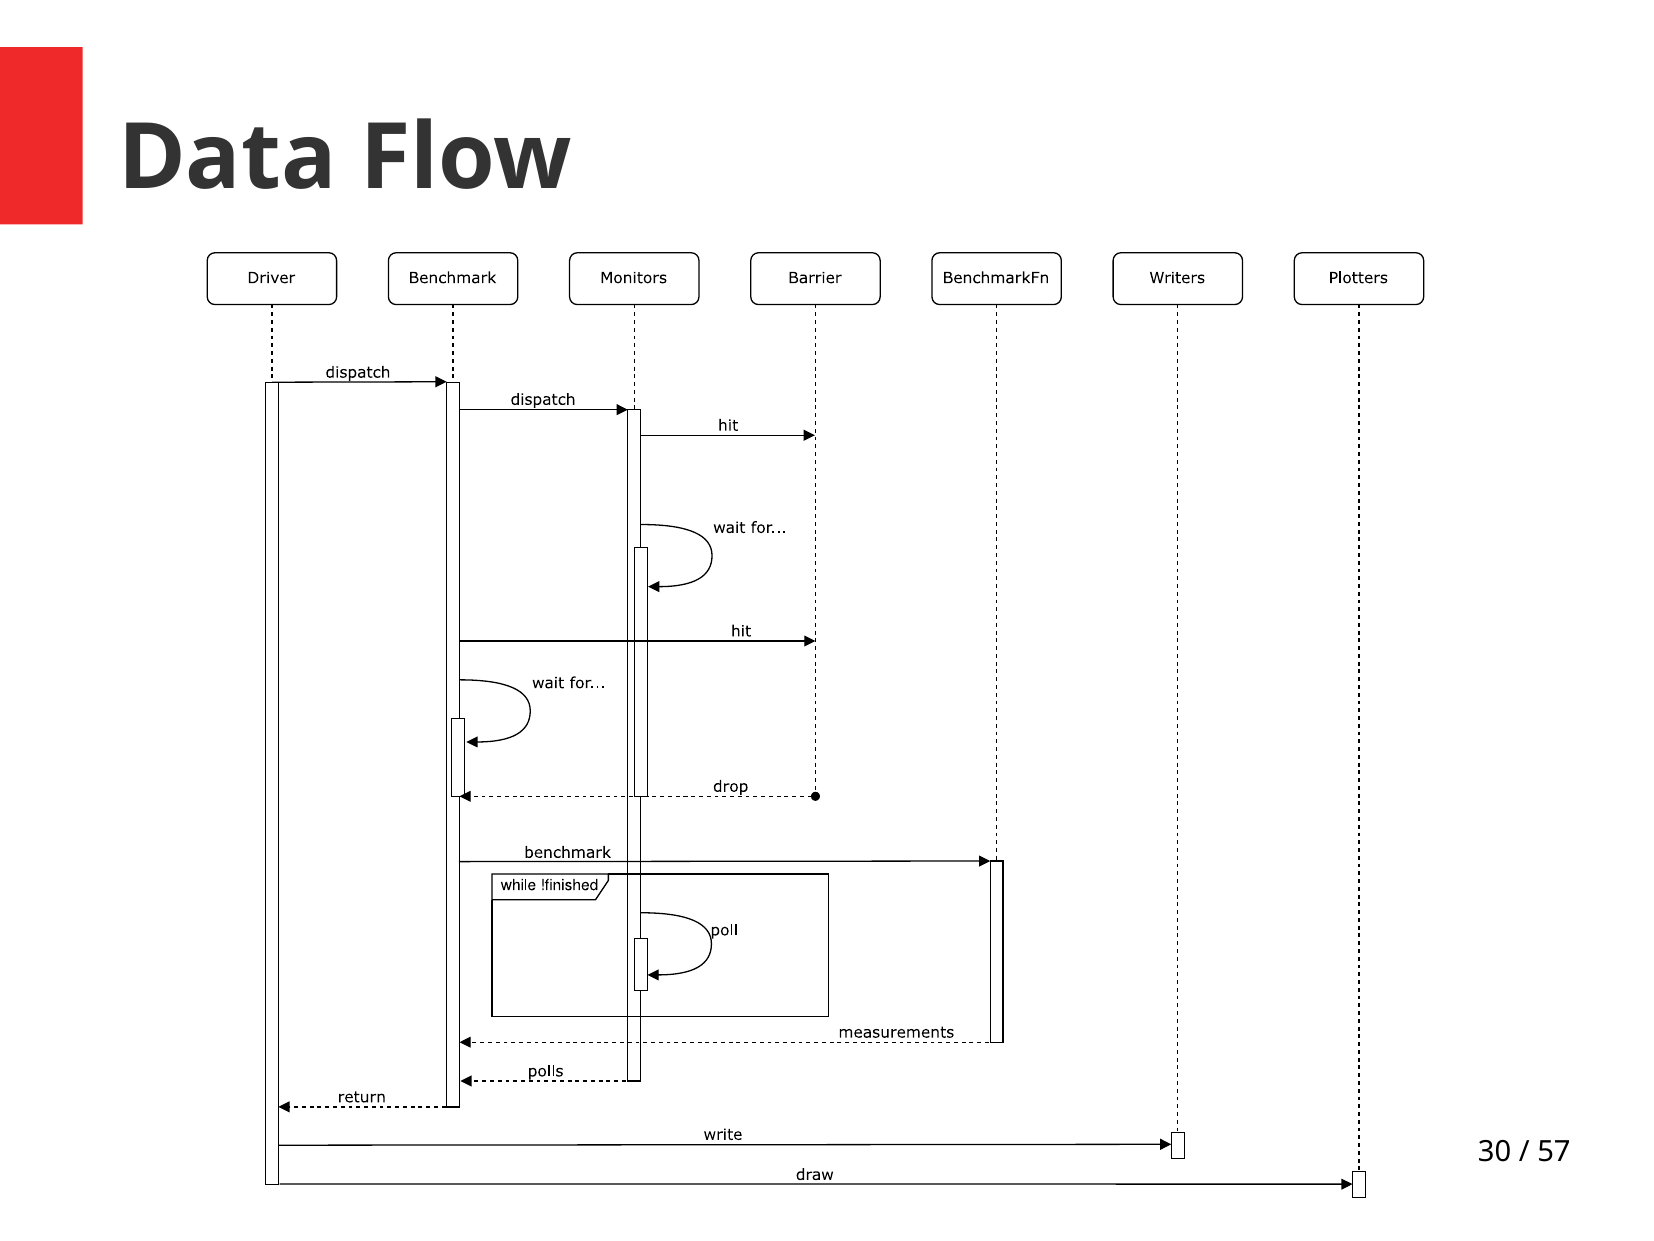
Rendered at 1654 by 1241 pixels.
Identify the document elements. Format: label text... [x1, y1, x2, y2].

picture [205, 135, 1426, 1201]
title Data Flow [118, 49, 1571, 257]
